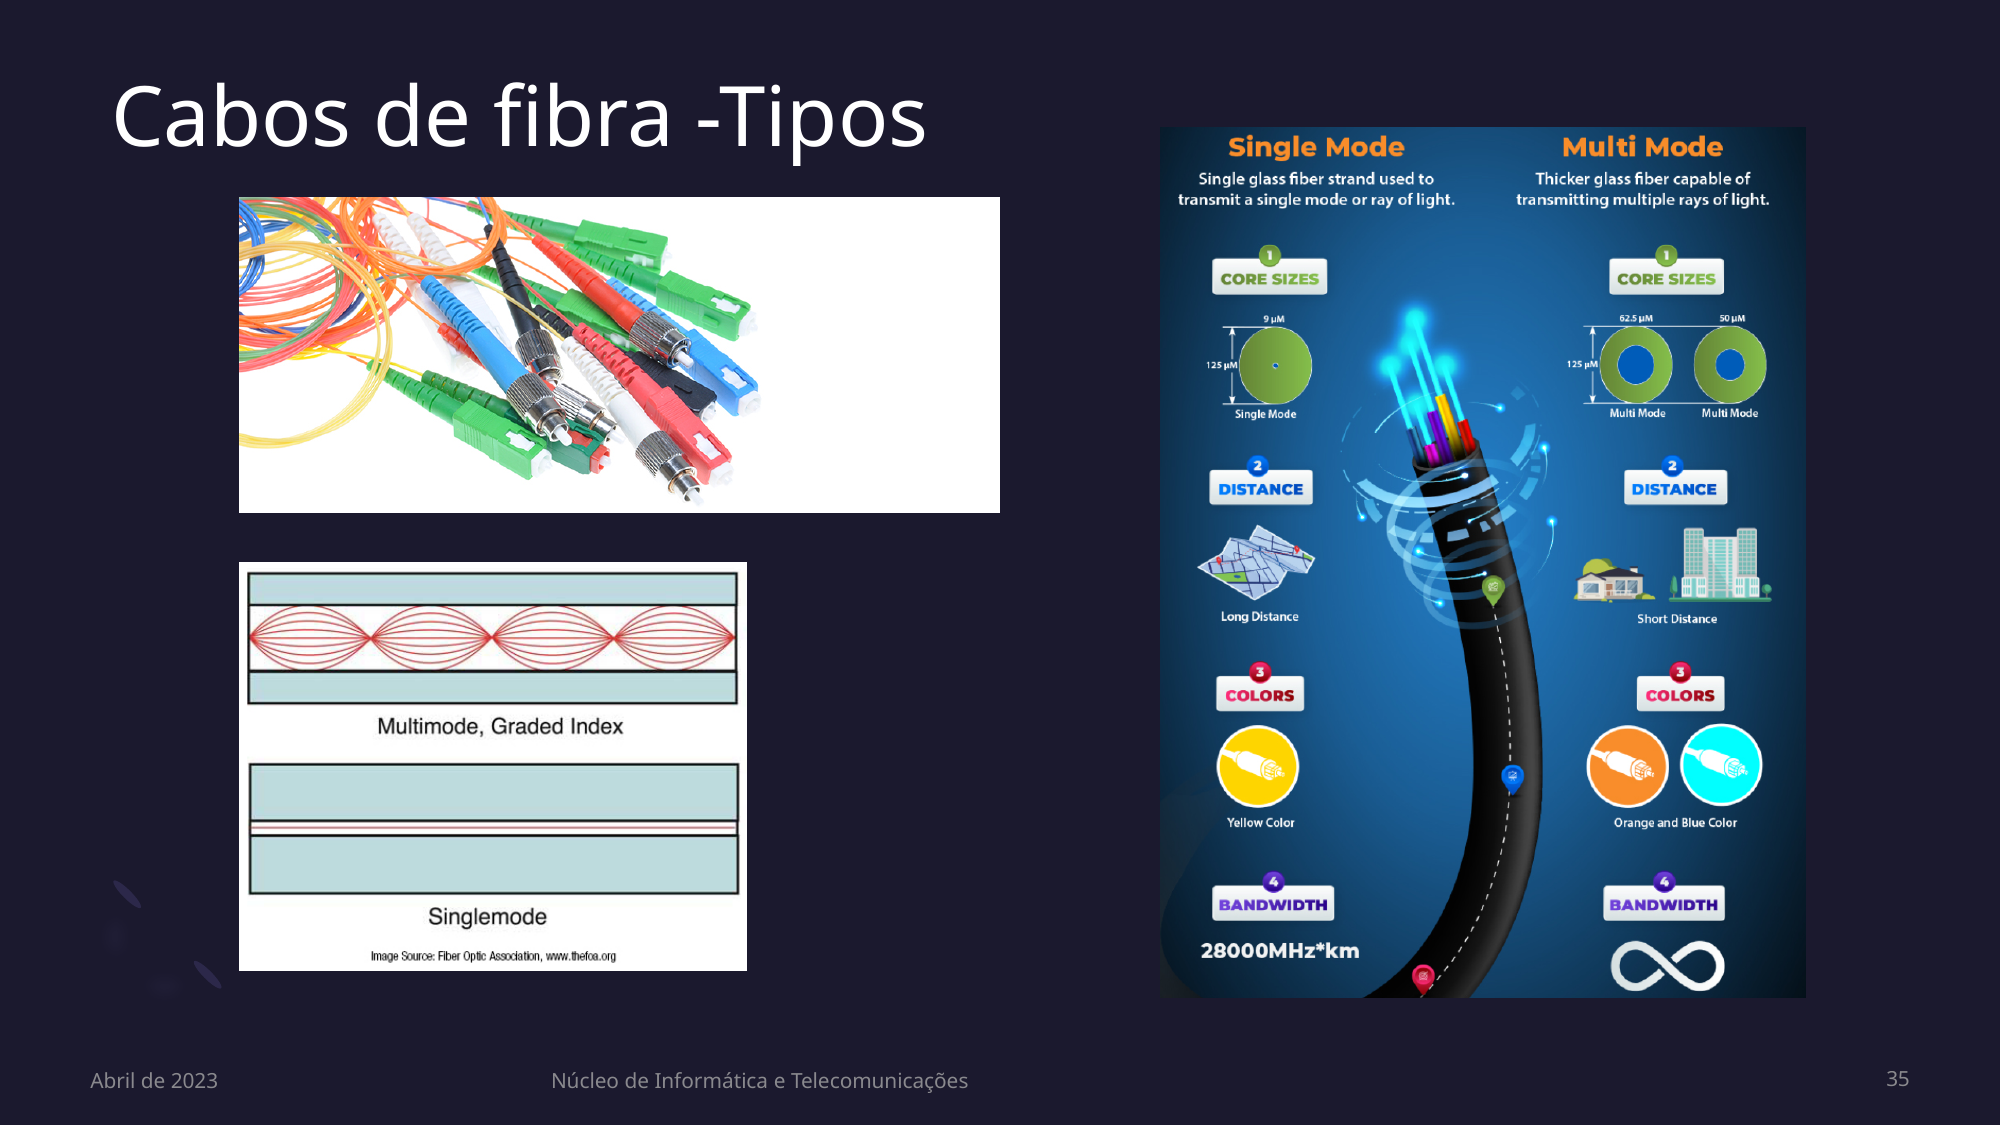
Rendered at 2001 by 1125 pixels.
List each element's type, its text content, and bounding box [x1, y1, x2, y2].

footer Núcleo de Informática e Telecomunicações [551, 1067, 1598, 1093]
picture [1160, 127, 1806, 998]
text_box Cabos de fibra -Tipos [800, 107, 825, 141]
picture [239, 562, 747, 971]
slide_number <número> [1632, 1067, 1910, 1093]
text_box Cabos de fibra -Tipos [110, 38, 1506, 165]
picture [239, 197, 1000, 513]
slide_number Abril de 2023 [90, 1067, 522, 1093]
